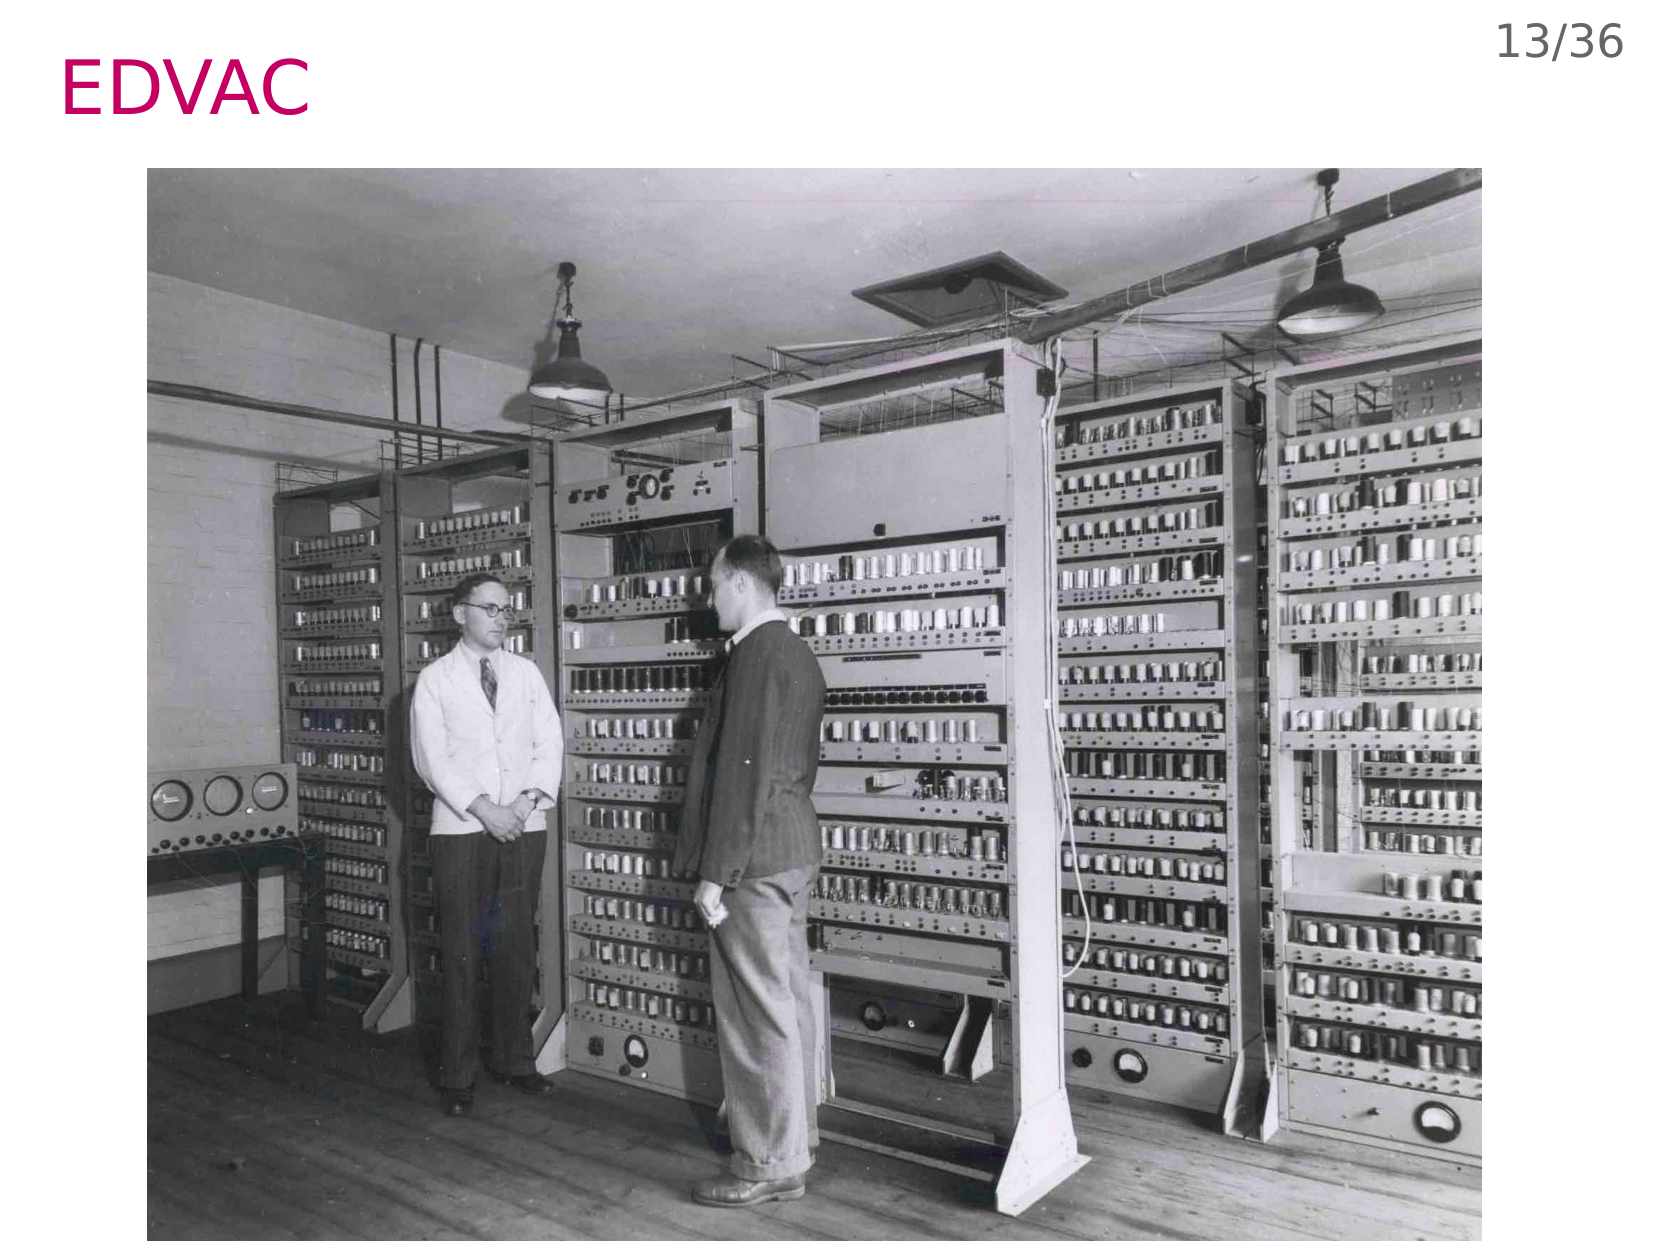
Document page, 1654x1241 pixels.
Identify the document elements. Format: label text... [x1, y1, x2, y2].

title EDVAC [59, 29, 1625, 148]
picture [147, 168, 1482, 1241]
